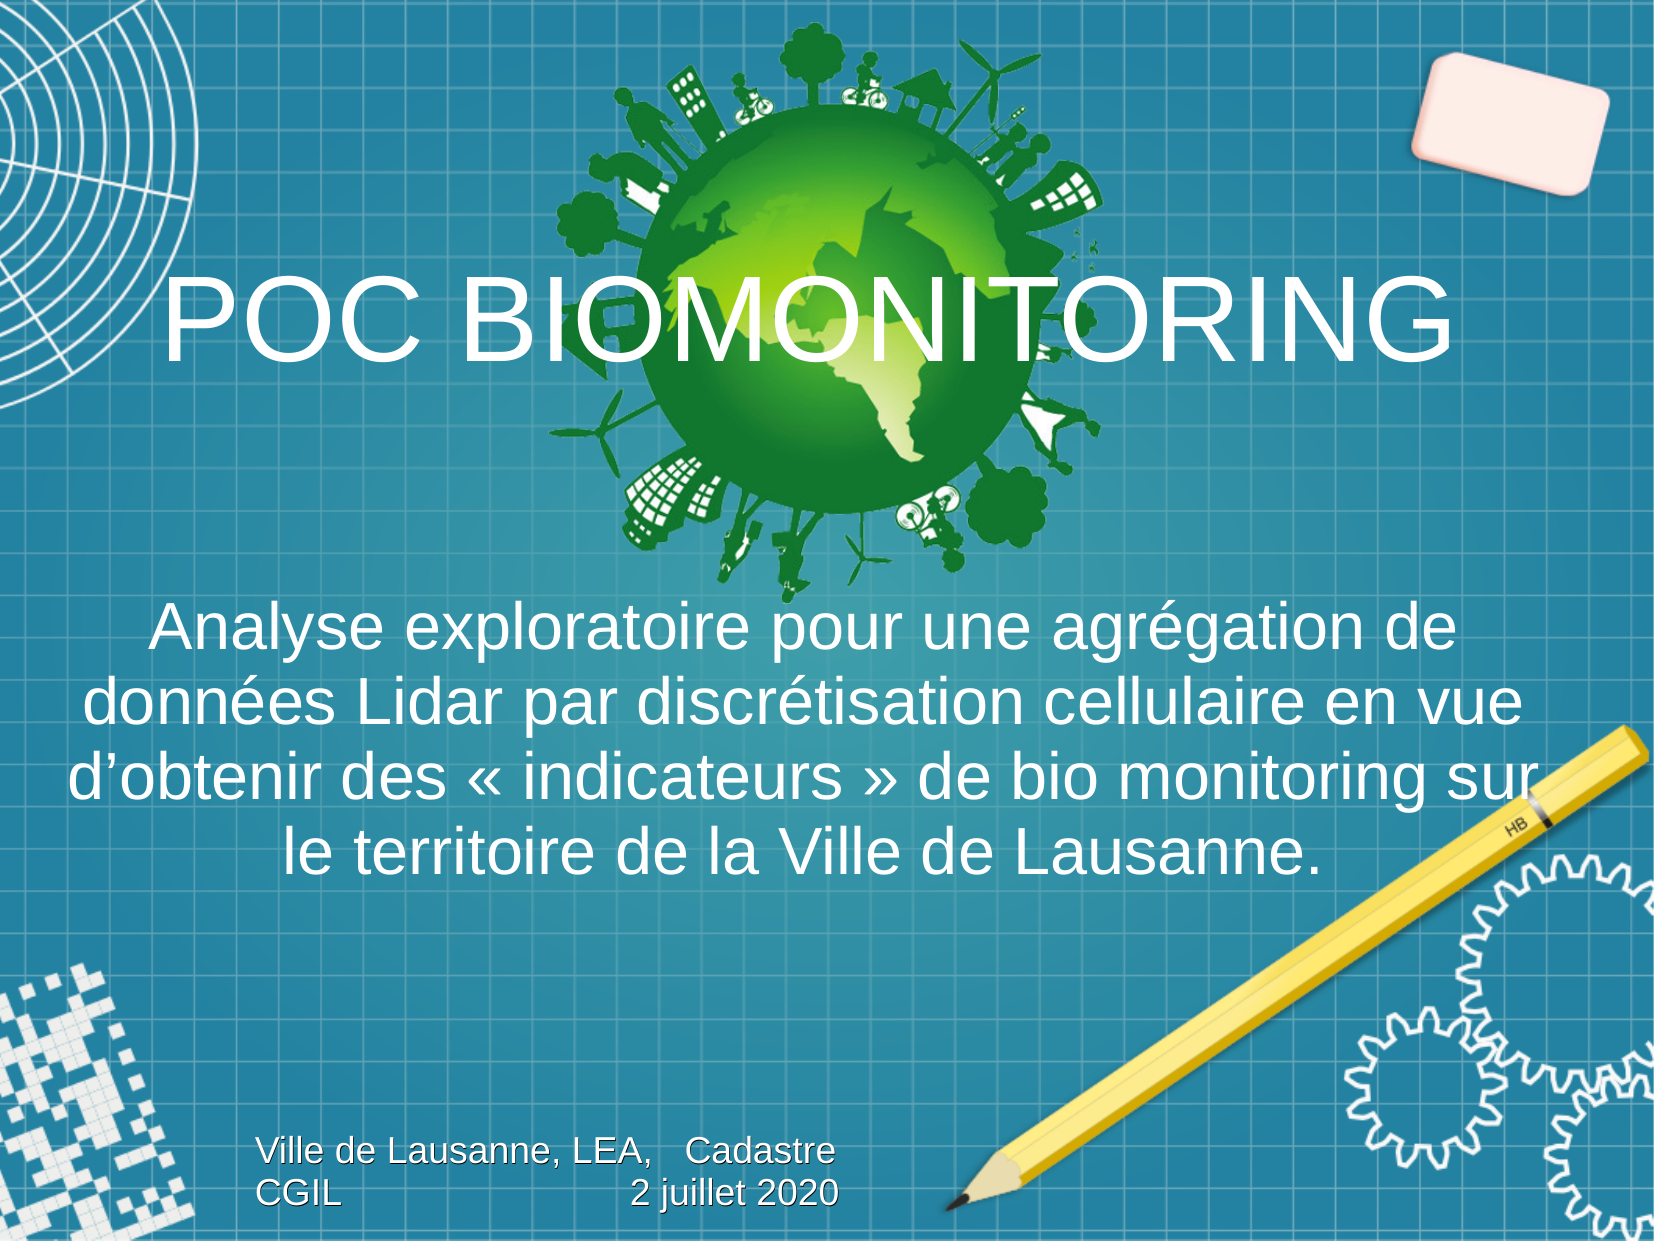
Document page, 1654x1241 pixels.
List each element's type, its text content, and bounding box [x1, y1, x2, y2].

subtitle Analyse exploratoire pour une agrégation de données Lidar par discrétisation cellulaire en vue d’obtenir des « indicateurs » de bio monitoring sur le territoire de la Ville de Lausanne. [60, 437, 1549, 1041]
title POC BIOMONITORING [82, 177, 1571, 461]
picture [0, 0, 1654, 1241]
text_box Ville de Lausanne, LEA, Cadastre CGIL 2 juillet 2020 [240, 1122, 901, 1221]
